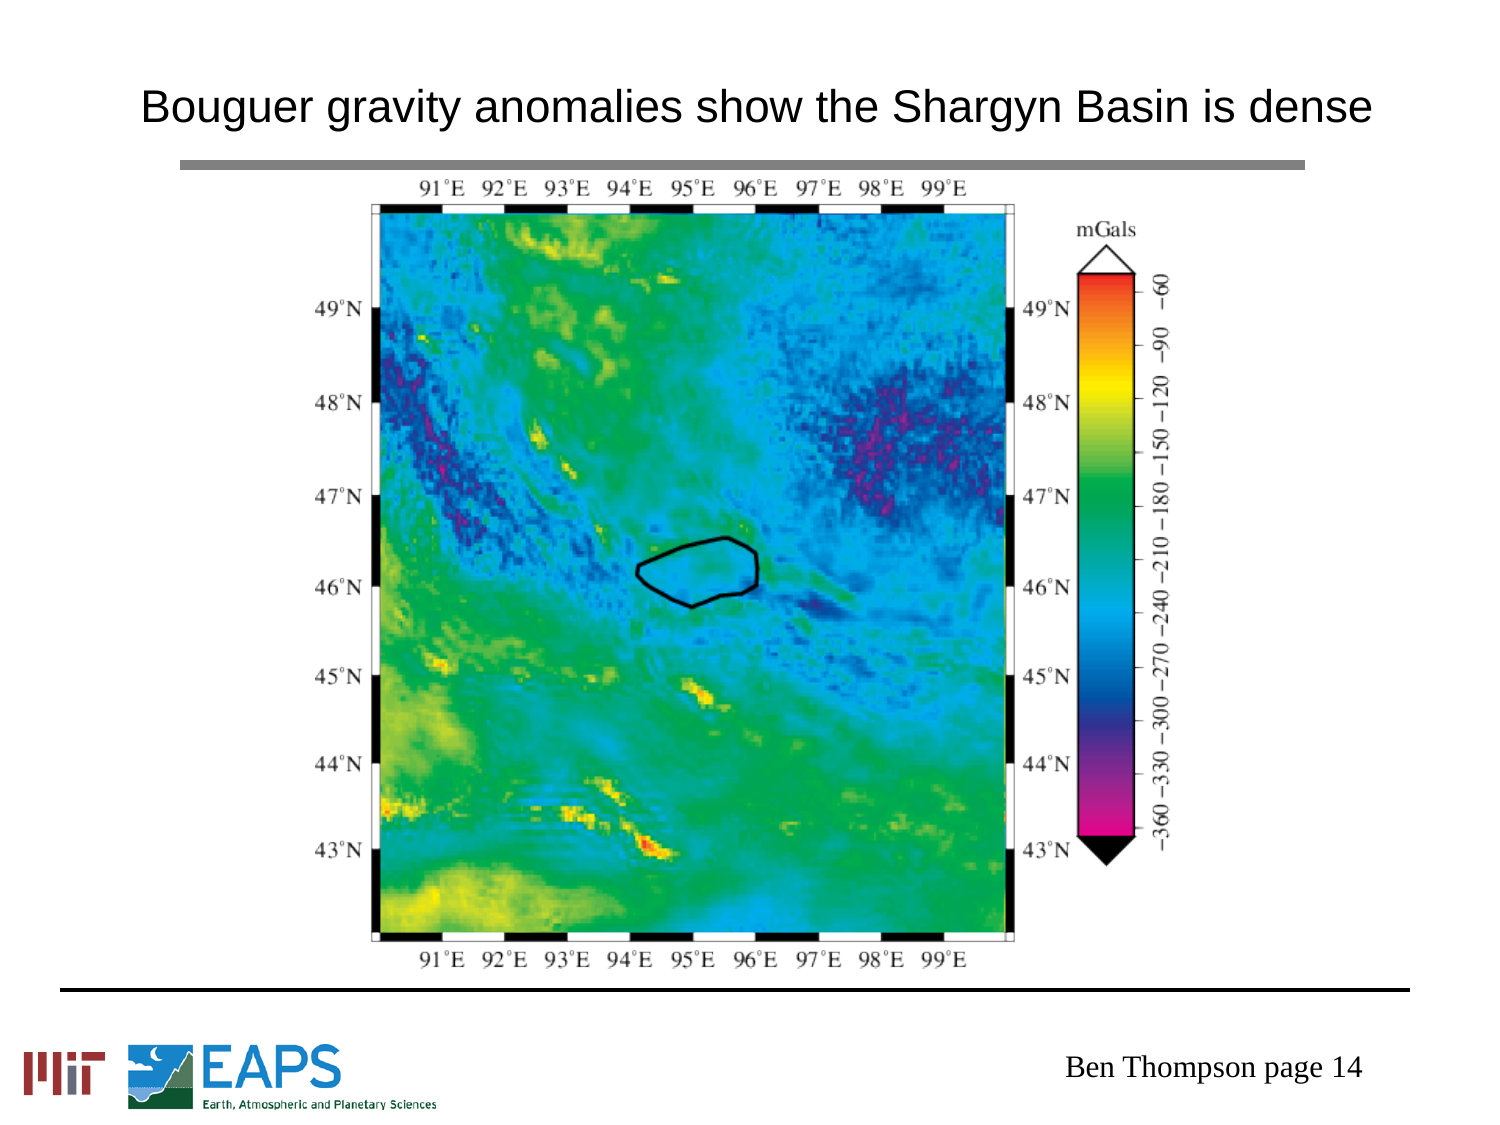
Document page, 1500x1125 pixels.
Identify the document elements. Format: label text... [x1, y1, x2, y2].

picture [128, 1044, 436, 1110]
title Bouguer gravity anomalies show the Shargyn Basin is dense [120, 56, 1396, 158]
picture [315, 179, 1170, 969]
